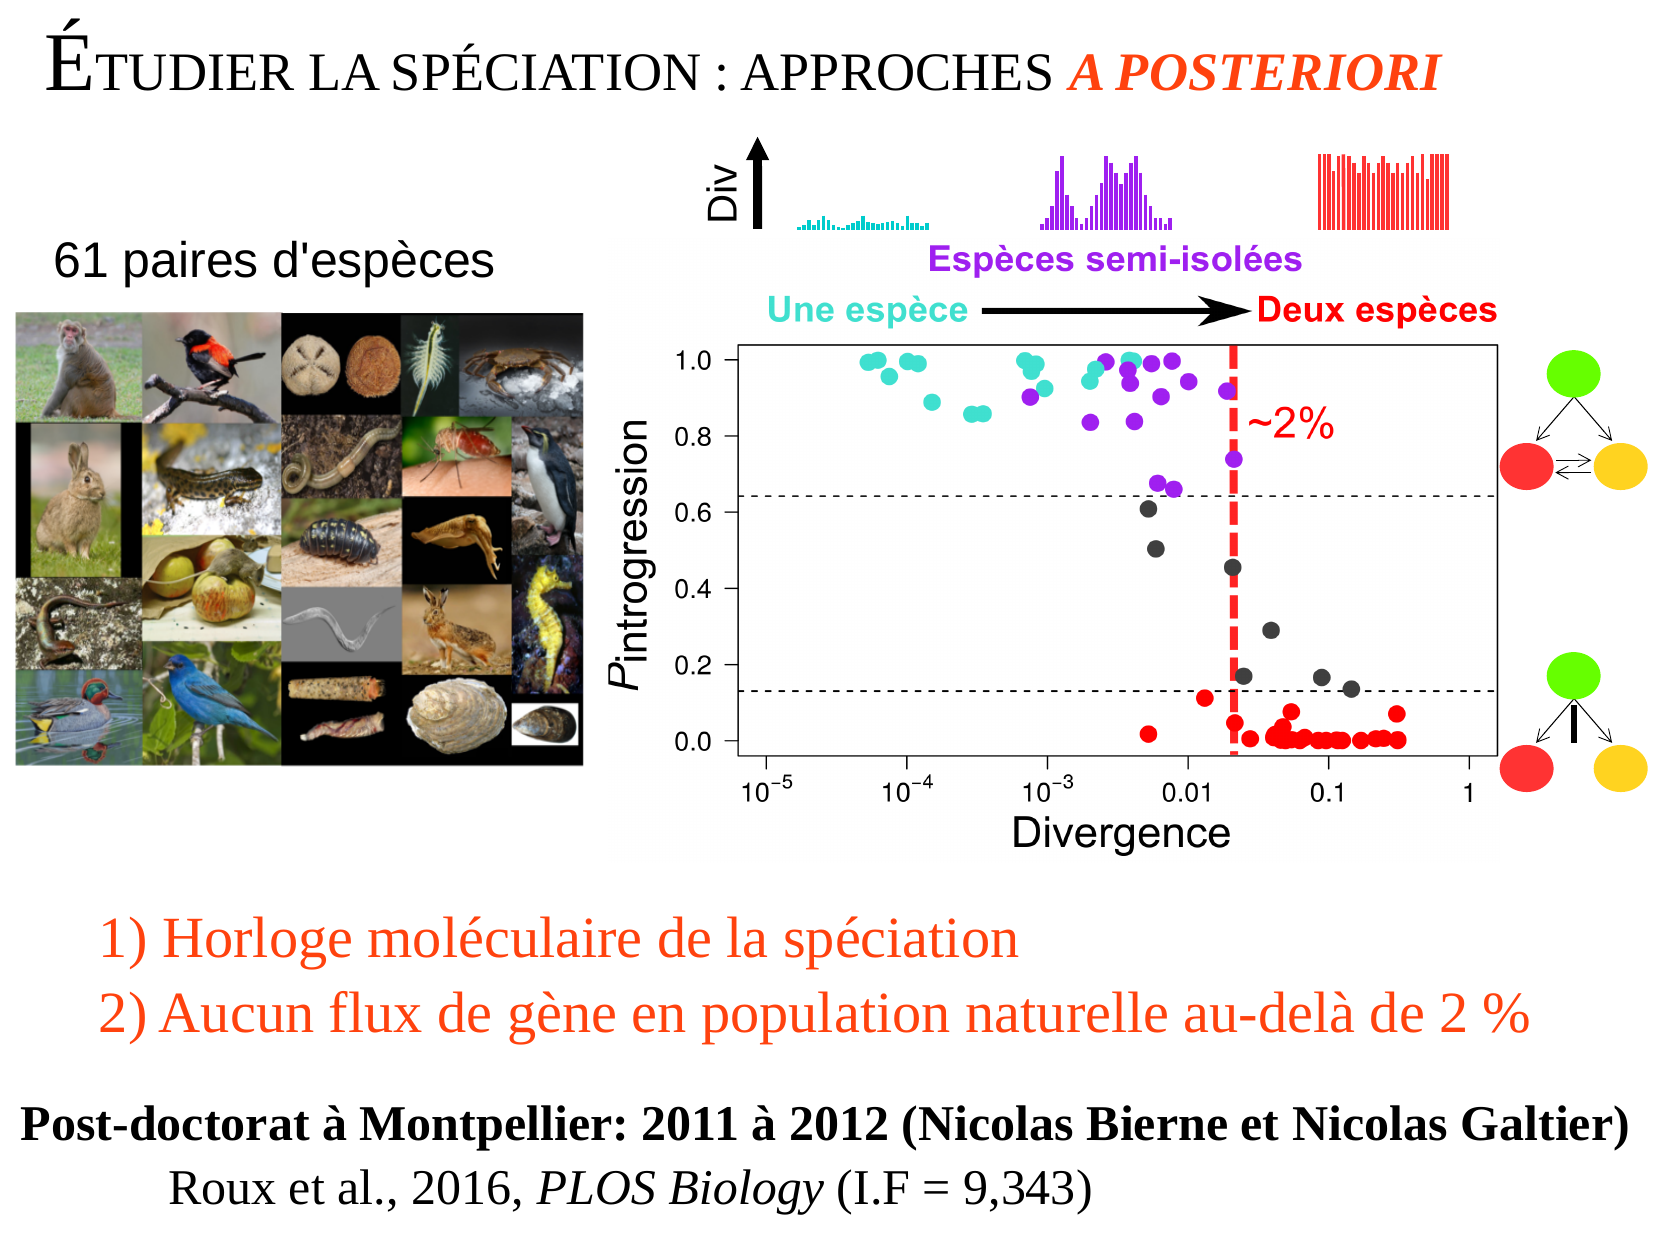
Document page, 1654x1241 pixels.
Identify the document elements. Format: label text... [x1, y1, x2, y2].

text_box [1499, 744, 1554, 793]
picture [8, 312, 585, 778]
text_box [1593, 443, 1648, 491]
text_box [1499, 443, 1554, 491]
text_box 61 paires d'espèces [38, 224, 512, 296]
text_box Post-doctorat à Montpellier: 2011 à 2012 (Nicolas Bierne et Nicolas Galtier) Roux et al., 2016, PLOS Biology (I.F = 9,343) [5, 1080, 1646, 1217]
text_box [1546, 652, 1601, 700]
text_box ÉTUDIER LA SPÉCIATION : APPROCHES A POSTERIORI [30, 8, 1457, 116]
text_box 1) Horloge moléculaire de la spéciation 2) Aucun flux de gène en population naturelle au-delà de 2 % [81, 885, 1550, 1046]
text_box [1593, 744, 1648, 793]
text_box Div [691, 141, 756, 238]
text_box [1546, 350, 1601, 398]
picture [608, 238, 1500, 863]
